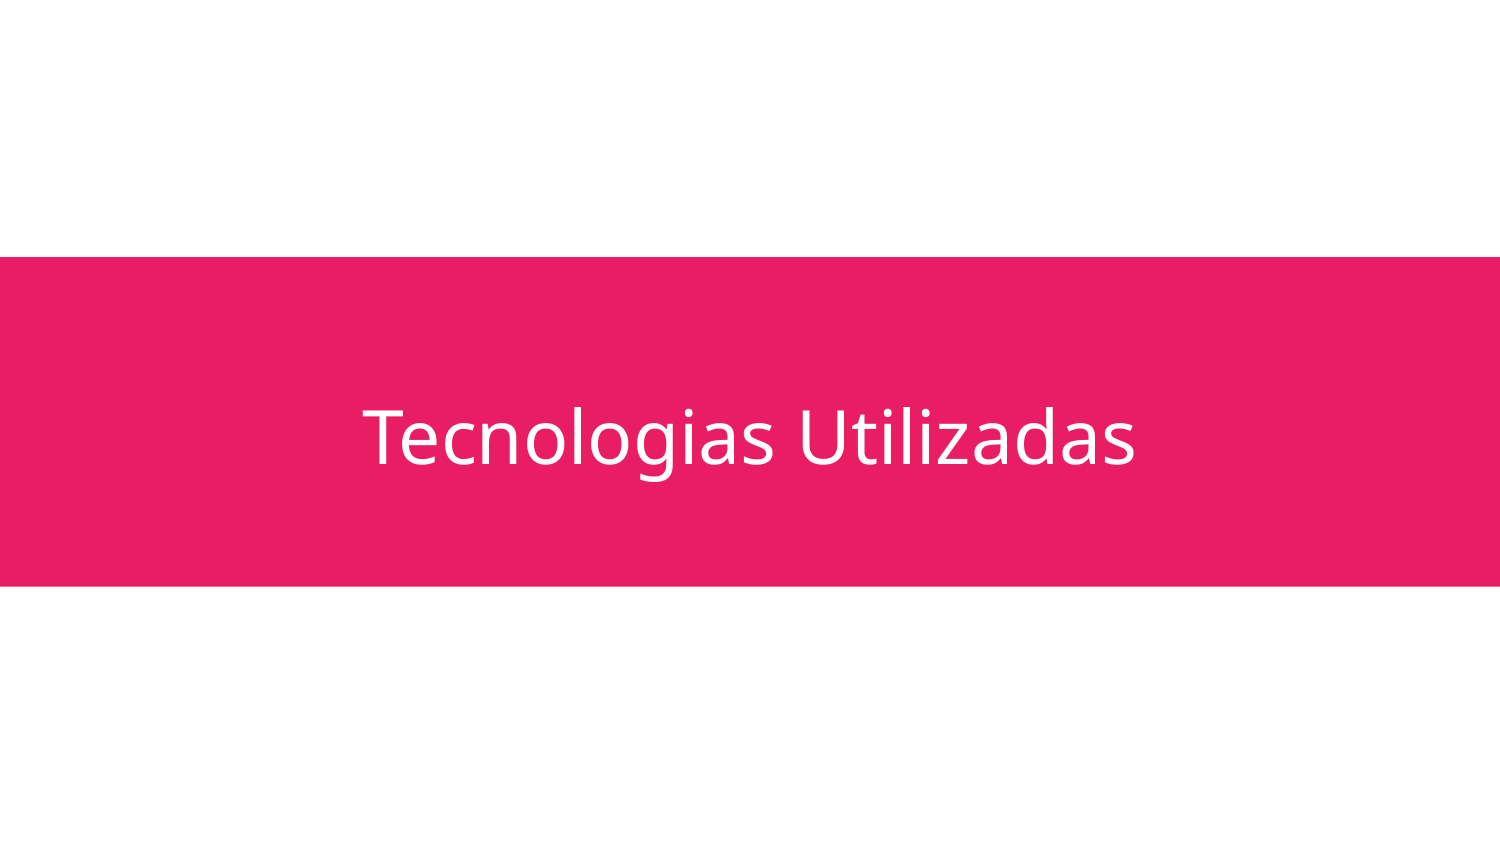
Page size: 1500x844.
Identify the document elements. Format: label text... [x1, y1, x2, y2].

title Tecnologias Utilizadas [70, 309, 1430, 559]
